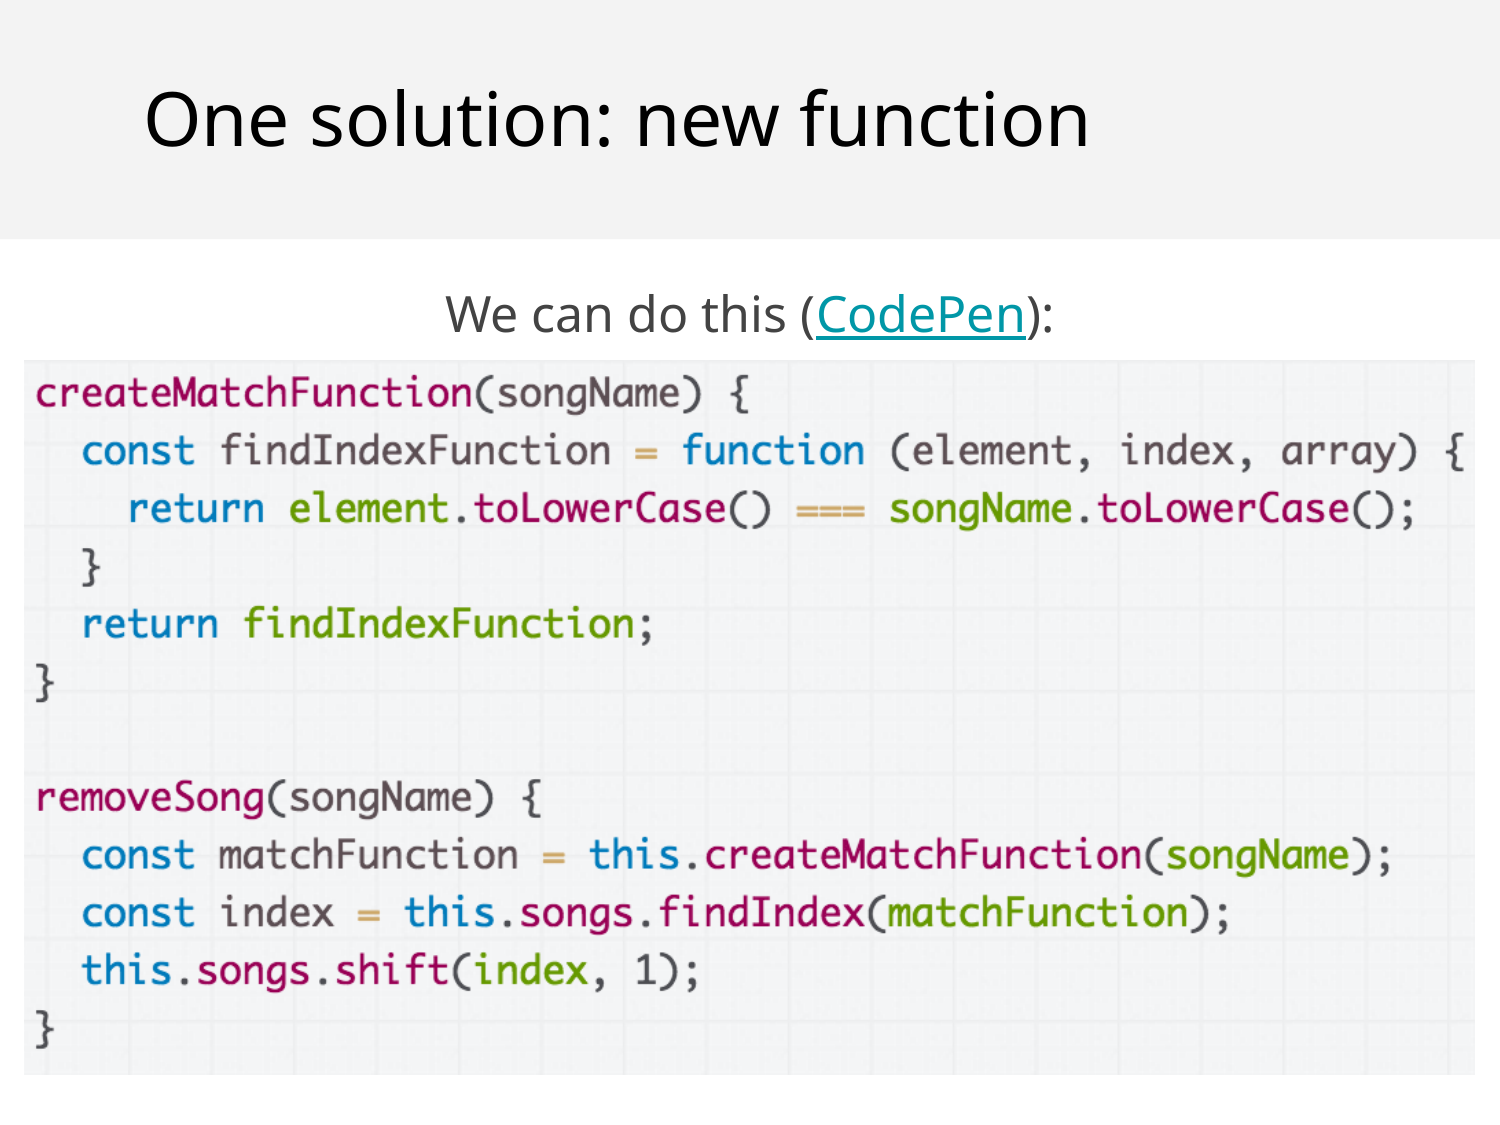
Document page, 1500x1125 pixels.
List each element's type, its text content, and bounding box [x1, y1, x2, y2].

picture [24, 360, 1475, 1075]
list We can do this (CodePen): [122, 257, 1378, 336]
title One solution: new function [128, 56, 1372, 183]
